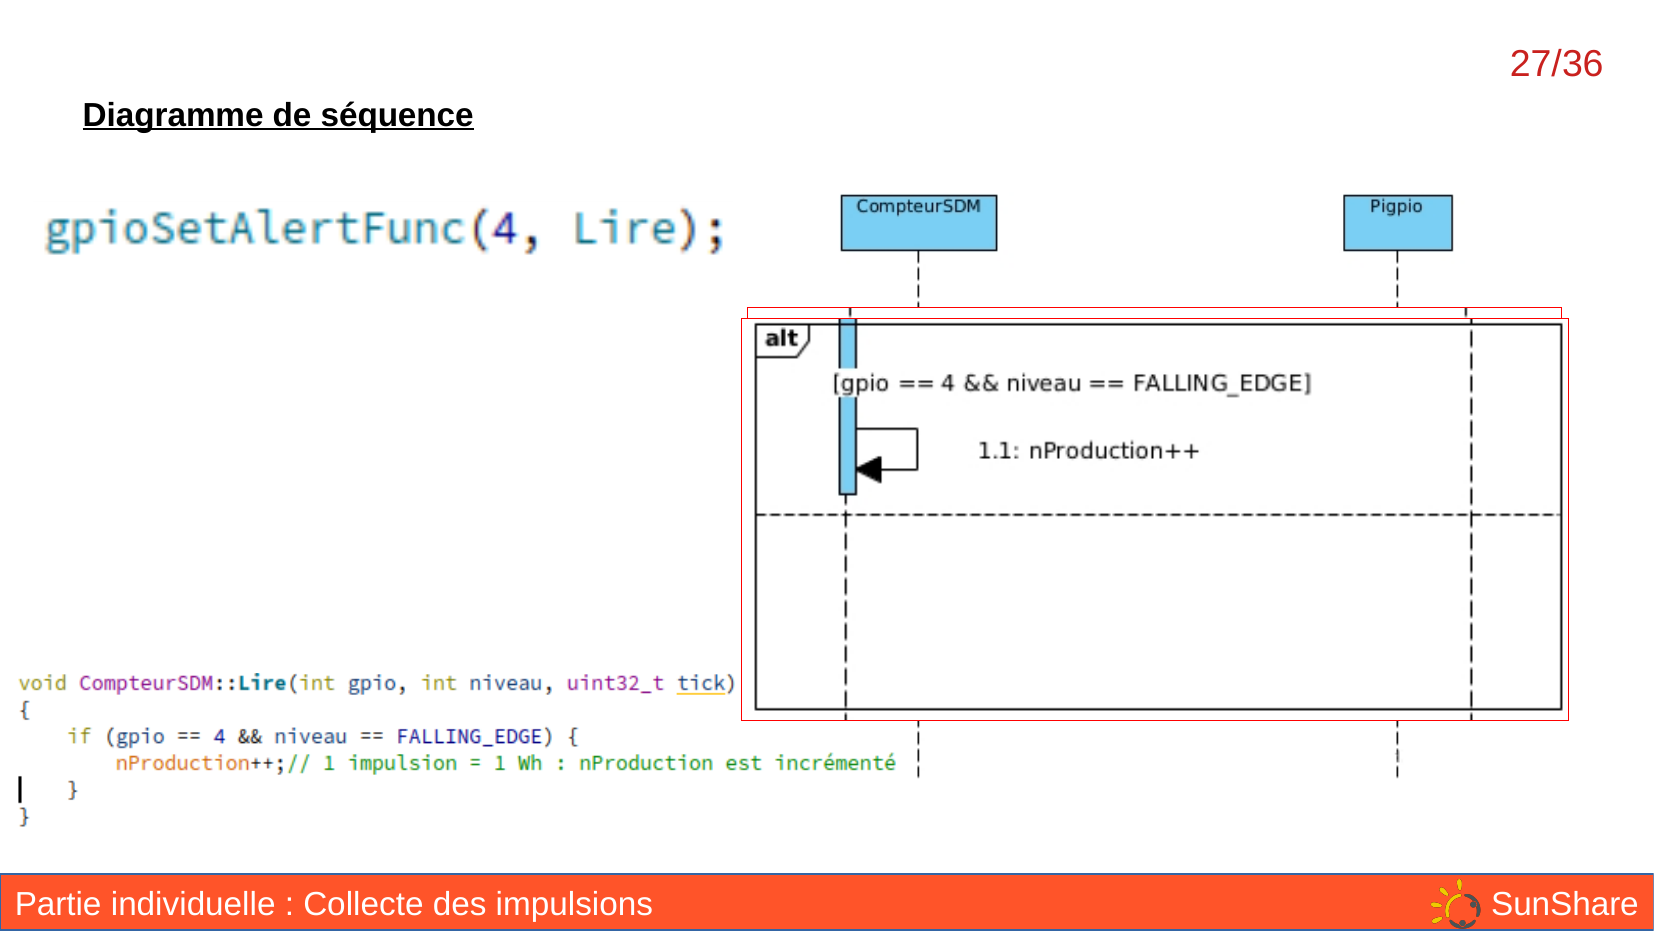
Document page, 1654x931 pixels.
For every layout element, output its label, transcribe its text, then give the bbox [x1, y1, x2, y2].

title Diagramme de séquence [82, 37, 1571, 193]
text_box Partie individuelle : Collecte des impulsions [0, 874, 686, 931]
picture [33, 200, 733, 272]
picture [14, 192, 1569, 833]
picture [1429, 877, 1483, 931]
